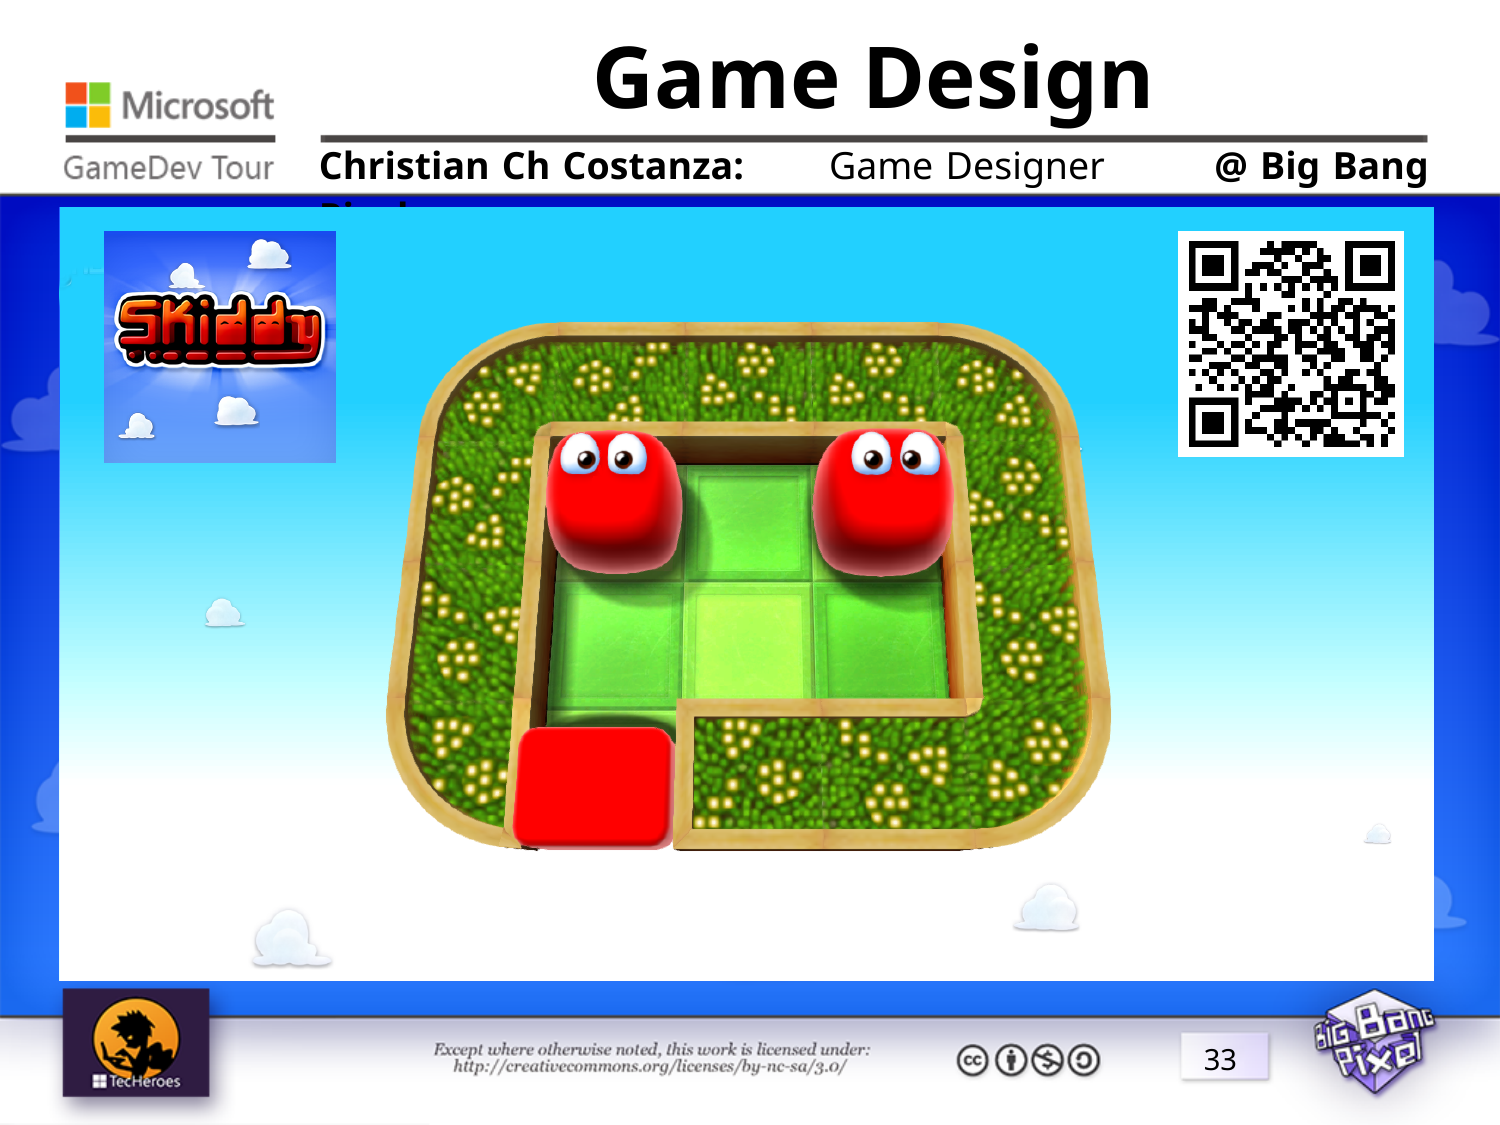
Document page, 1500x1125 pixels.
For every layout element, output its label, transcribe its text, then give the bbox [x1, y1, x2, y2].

text_box Game Design [319, 9, 1430, 142]
picture [0, 0, 1500, 1125]
text_box Christian Ch Costanza: Game Designer @ Big Bang Pixel [318, 124, 1430, 207]
text_box <numero> [1110, 1033, 1252, 1117]
